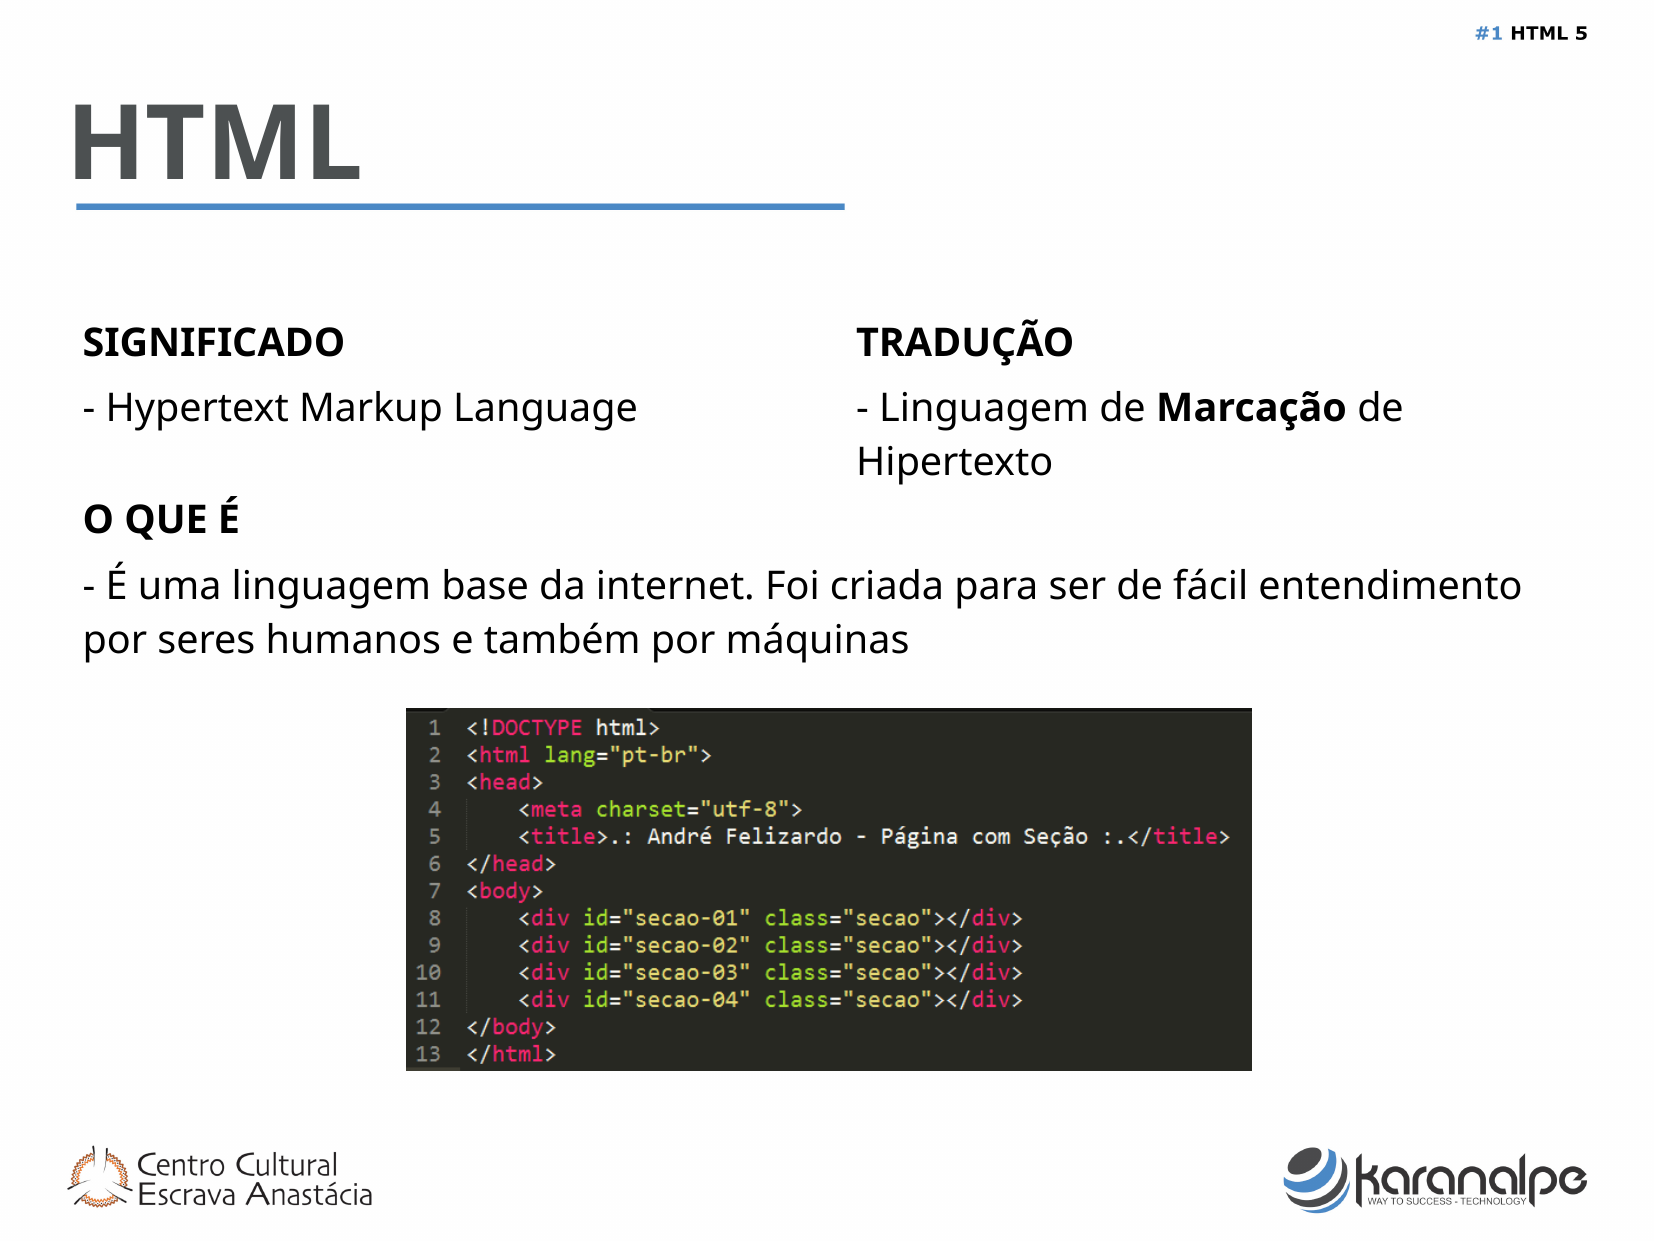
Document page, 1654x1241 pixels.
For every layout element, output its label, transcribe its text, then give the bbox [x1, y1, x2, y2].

text_box O QUE É - É uma linguagem base da internet. Foi criada para ser de fácil entendimento por seres humanos e também por máquinas [68, 484, 1595, 649]
title HTML [66, 35, 1555, 243]
list TRADUÇÃO - Linguagem de Marcação de Hipertexto [856, 313, 1542, 484]
list SIGNIFICADO - Hypertext Markup Language [82, 313, 768, 484]
picture [0, 0, 1654, 1241]
